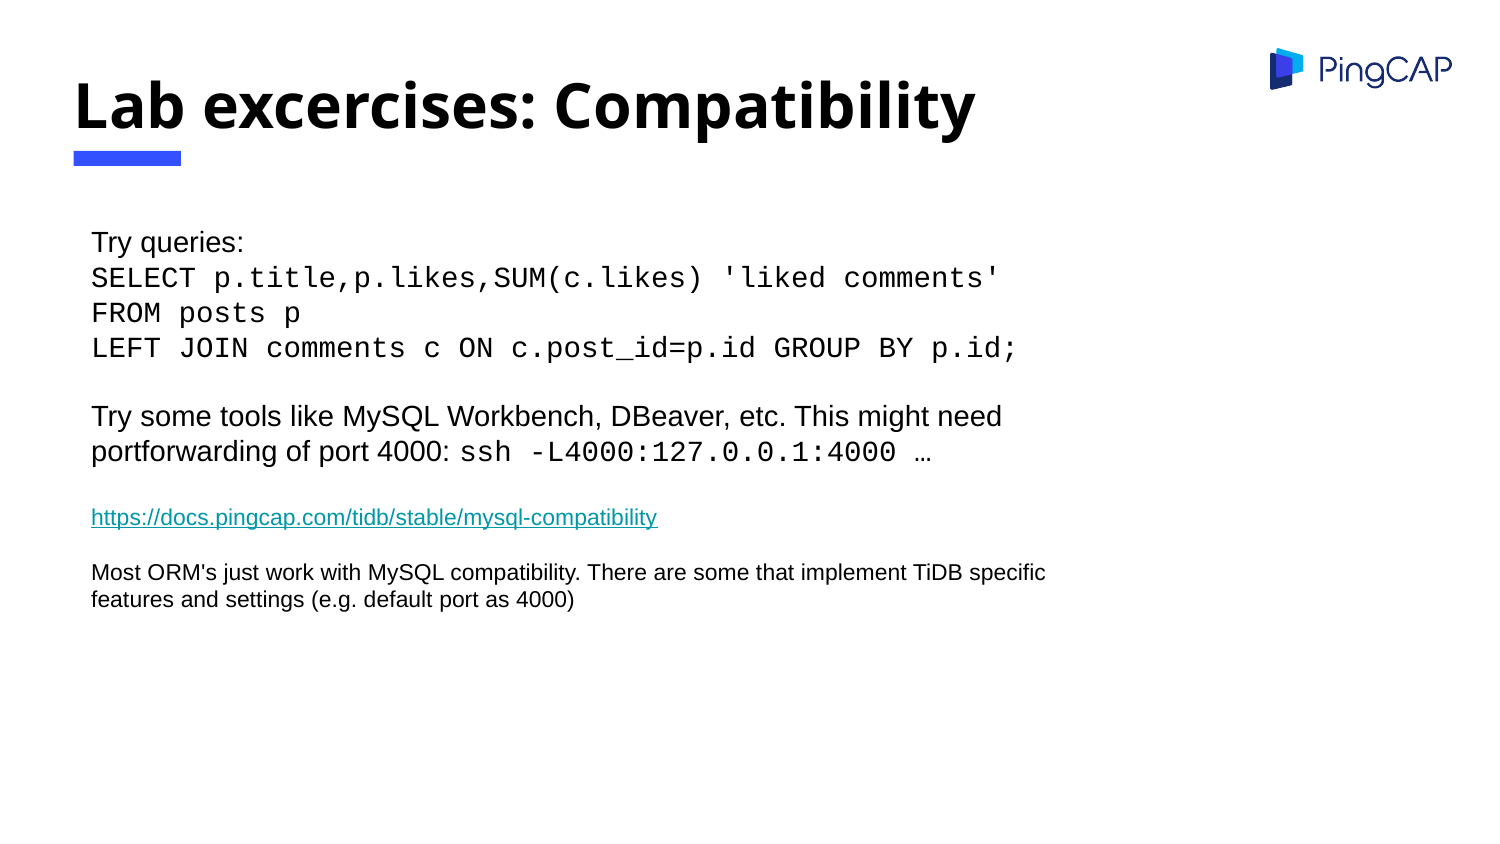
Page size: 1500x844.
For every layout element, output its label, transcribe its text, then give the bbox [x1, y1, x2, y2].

text_box Try queries: SELECT p.title,p.likes,SUM(c.likes) 'liked comments' FROM posts p LEFT JOIN comments c ON c.post_id=p.id GROUP BY p.id; Try some tools like MySQL Workbench, DBeaver, etc. This might need portforwarding of port 4000: ssh -L4000:127.0.0.1:4000 … https://docs.pingcap.com/tidb/stable/mysql-compatibility Most ORM's just work with MySQL compatibility. There are some that implement TiDB specific features and settings (e.g. default port as 4000) [76, 207, 1073, 679]
picture [1270, 48, 1452, 90]
text_box Lab excercises: Compatibility [58, 50, 1073, 151]
text_box [73, 150, 181, 166]
